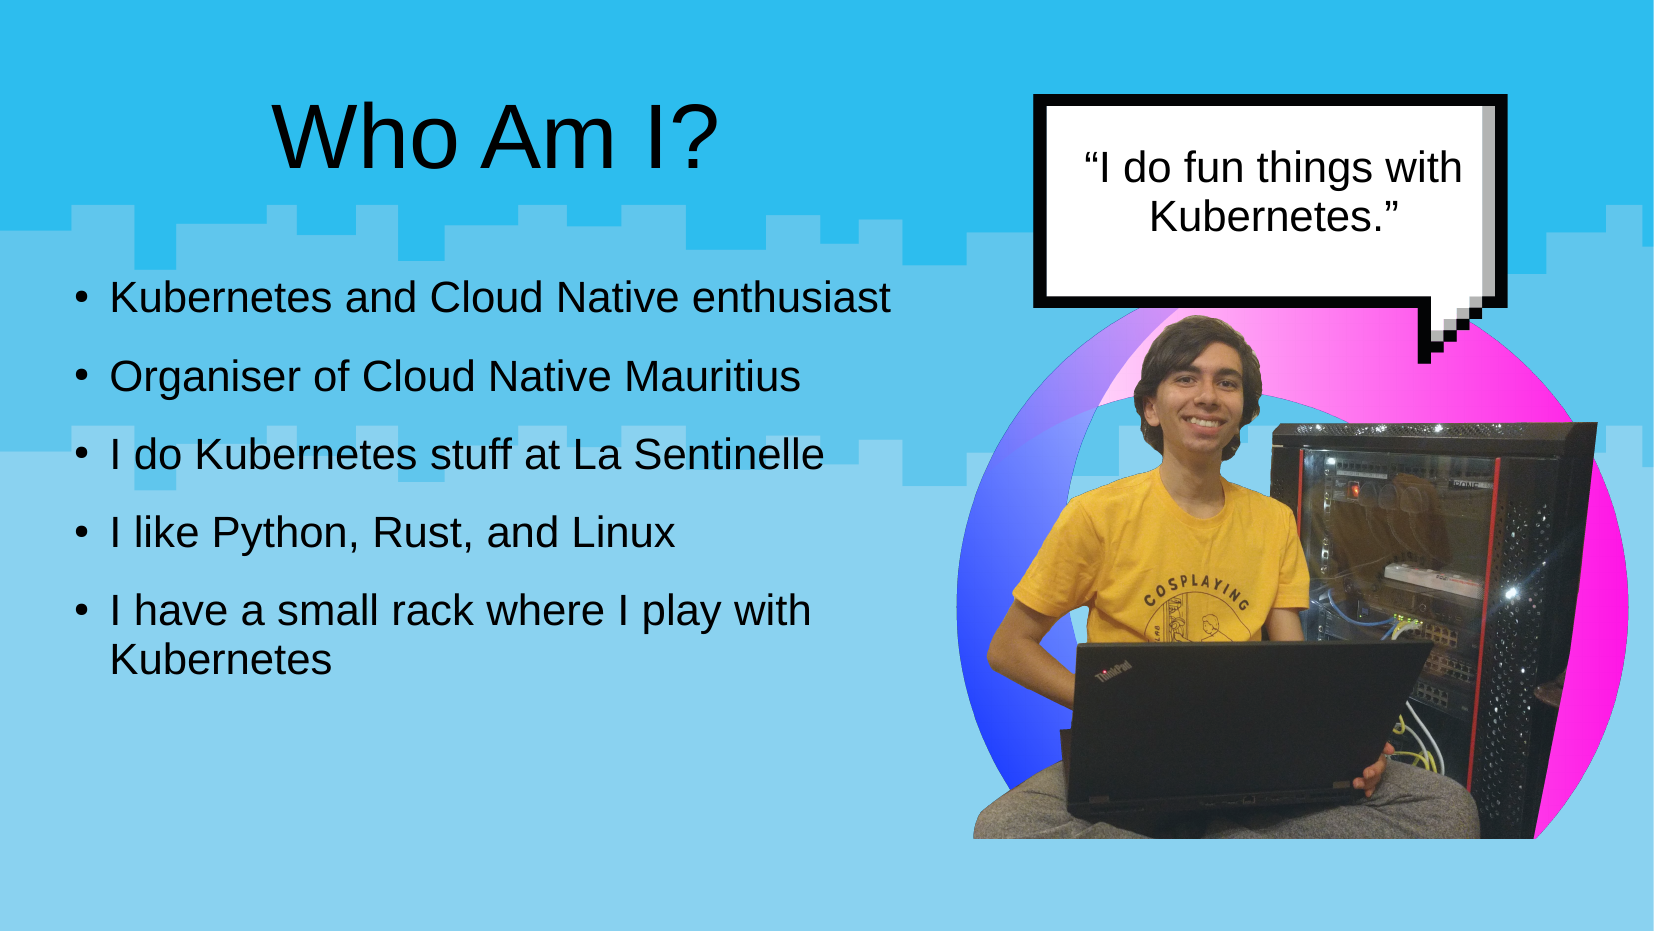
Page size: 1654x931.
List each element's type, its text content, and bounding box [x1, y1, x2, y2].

text_box Kubernetes and Cloud Native enthusiast Organiser of Cloud Native Mauritius I do Kubernetes stuff at La Sentinelle I like Python, Rust, and Linux I have a small rack where I play with Kubernetes [59, 265, 916, 720]
text_box “I do fun things with Kubernetes.” [1067, 136, 1481, 284]
title Who Am I? [76, 59, 916, 215]
picture [0, 0, 1654, 931]
